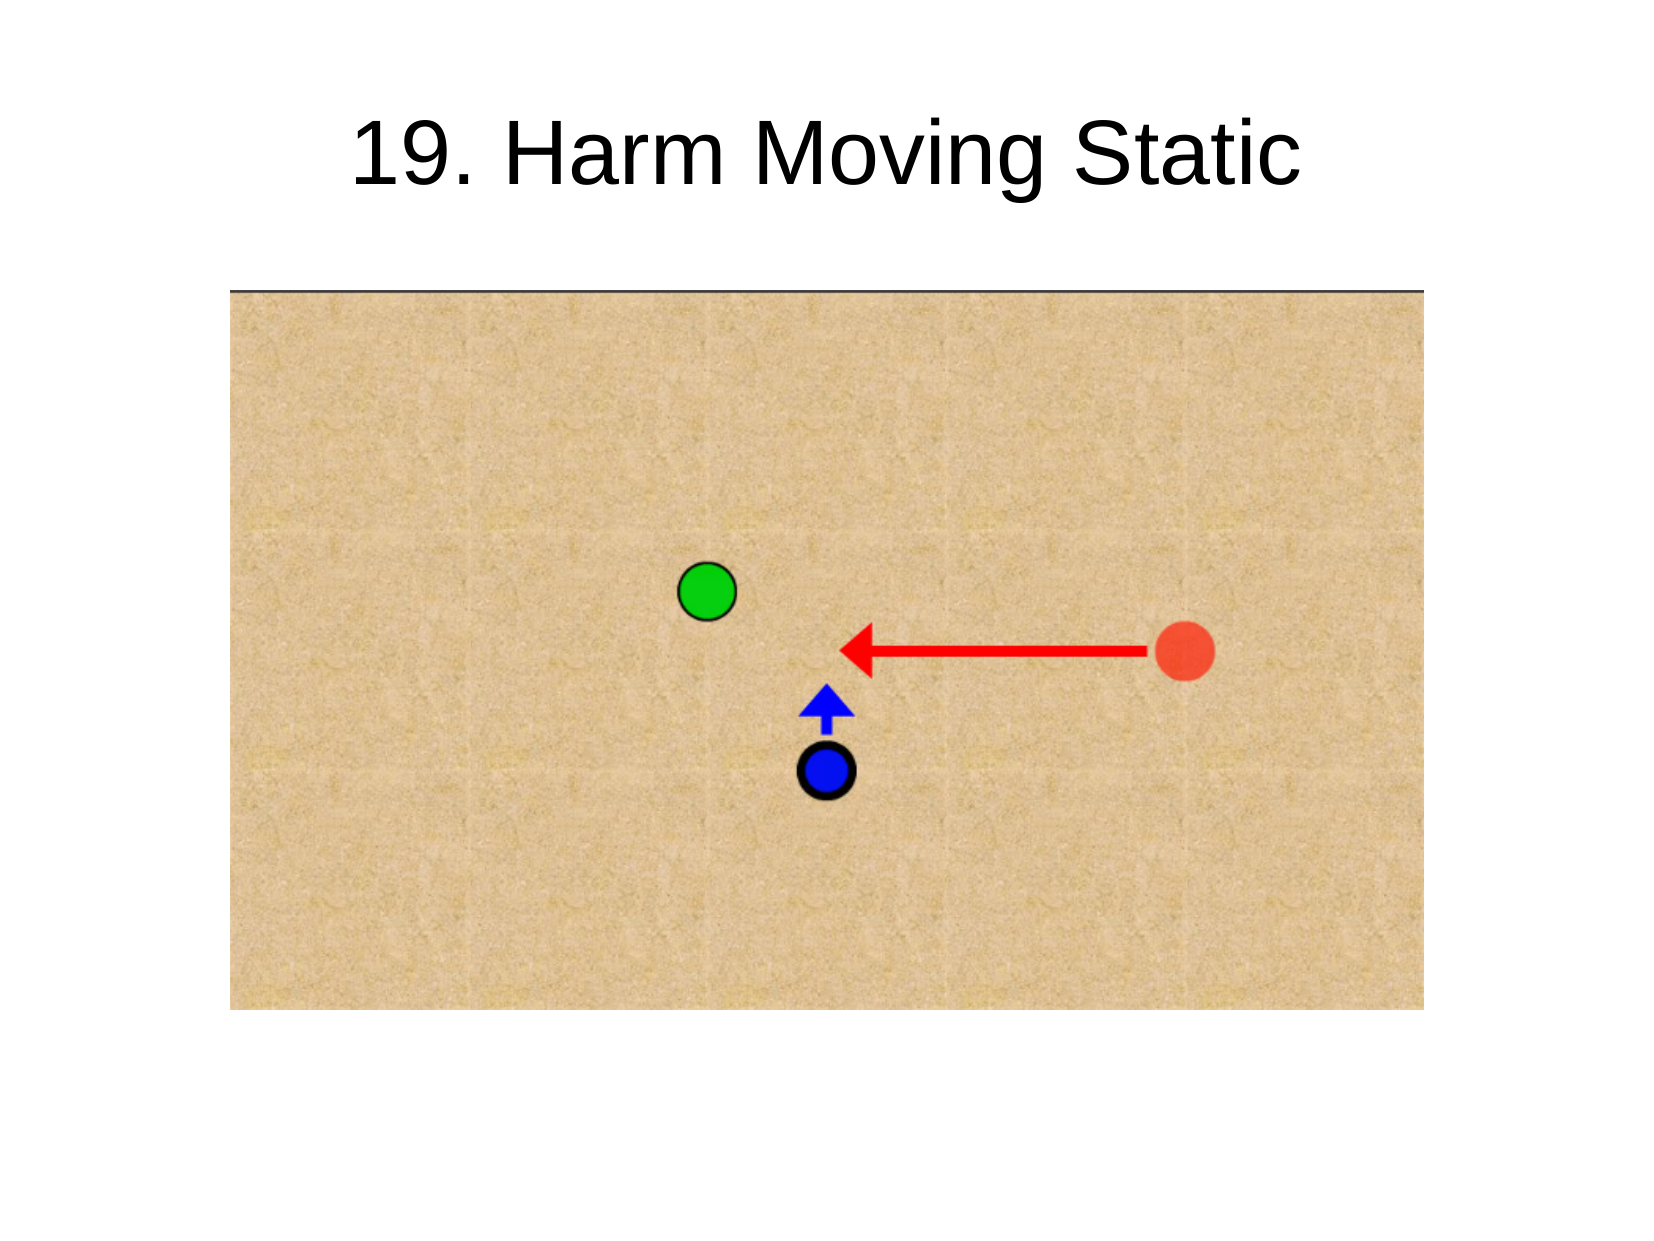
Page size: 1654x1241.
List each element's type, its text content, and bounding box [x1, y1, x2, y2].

title 19. Harm Moving Static [82, 49, 1571, 257]
picture [230, 290, 1424, 1010]
